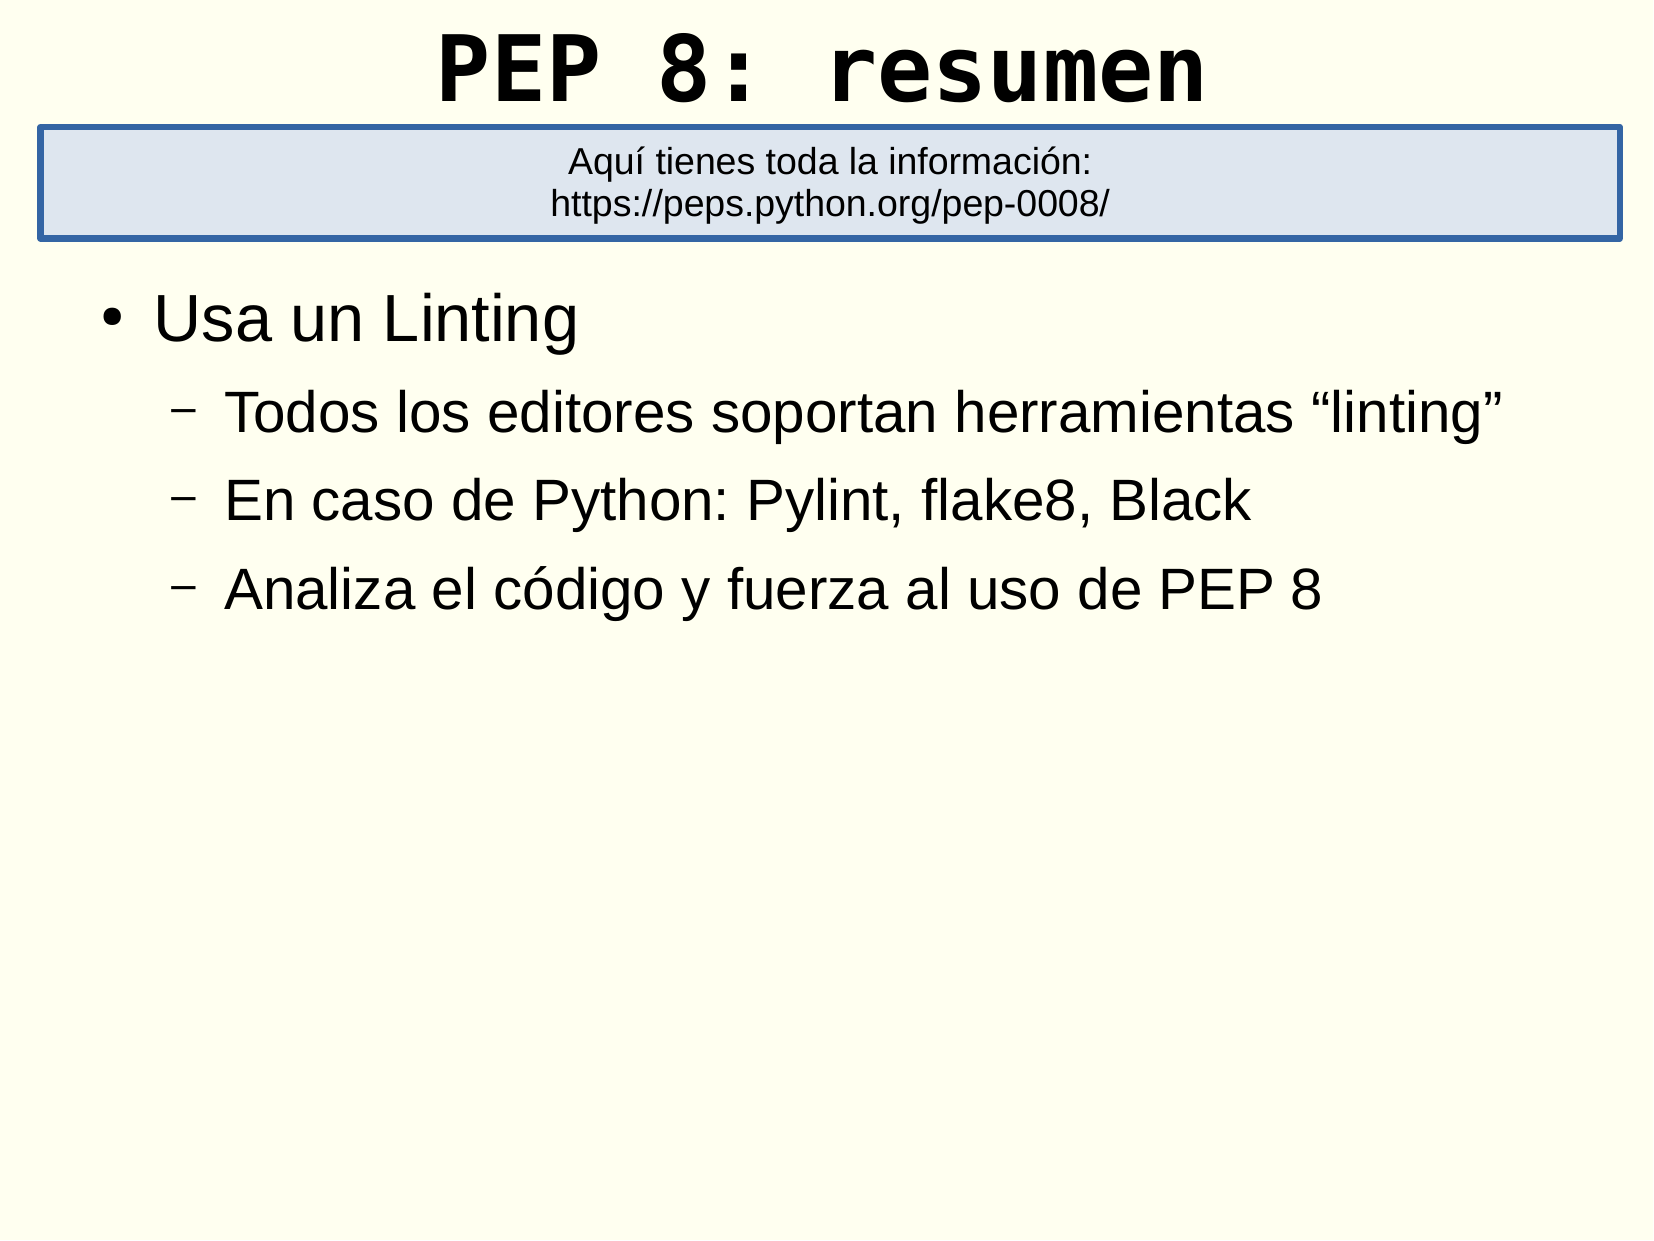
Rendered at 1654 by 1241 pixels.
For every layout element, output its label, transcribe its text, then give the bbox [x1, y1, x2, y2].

title PEP 8: resumen [78, 5, 1567, 127]
list Usa un Linting Todos los editores soportan herramientas “linting” En caso de Python: Pylint, flake8, Black Analiza el código y fuerza al uso de PEP 8 [82, 280, 1582, 1161]
text_box Aquí tienes toda la información: https://peps.python.org/pep-0008/ [40, 127, 1620, 239]
